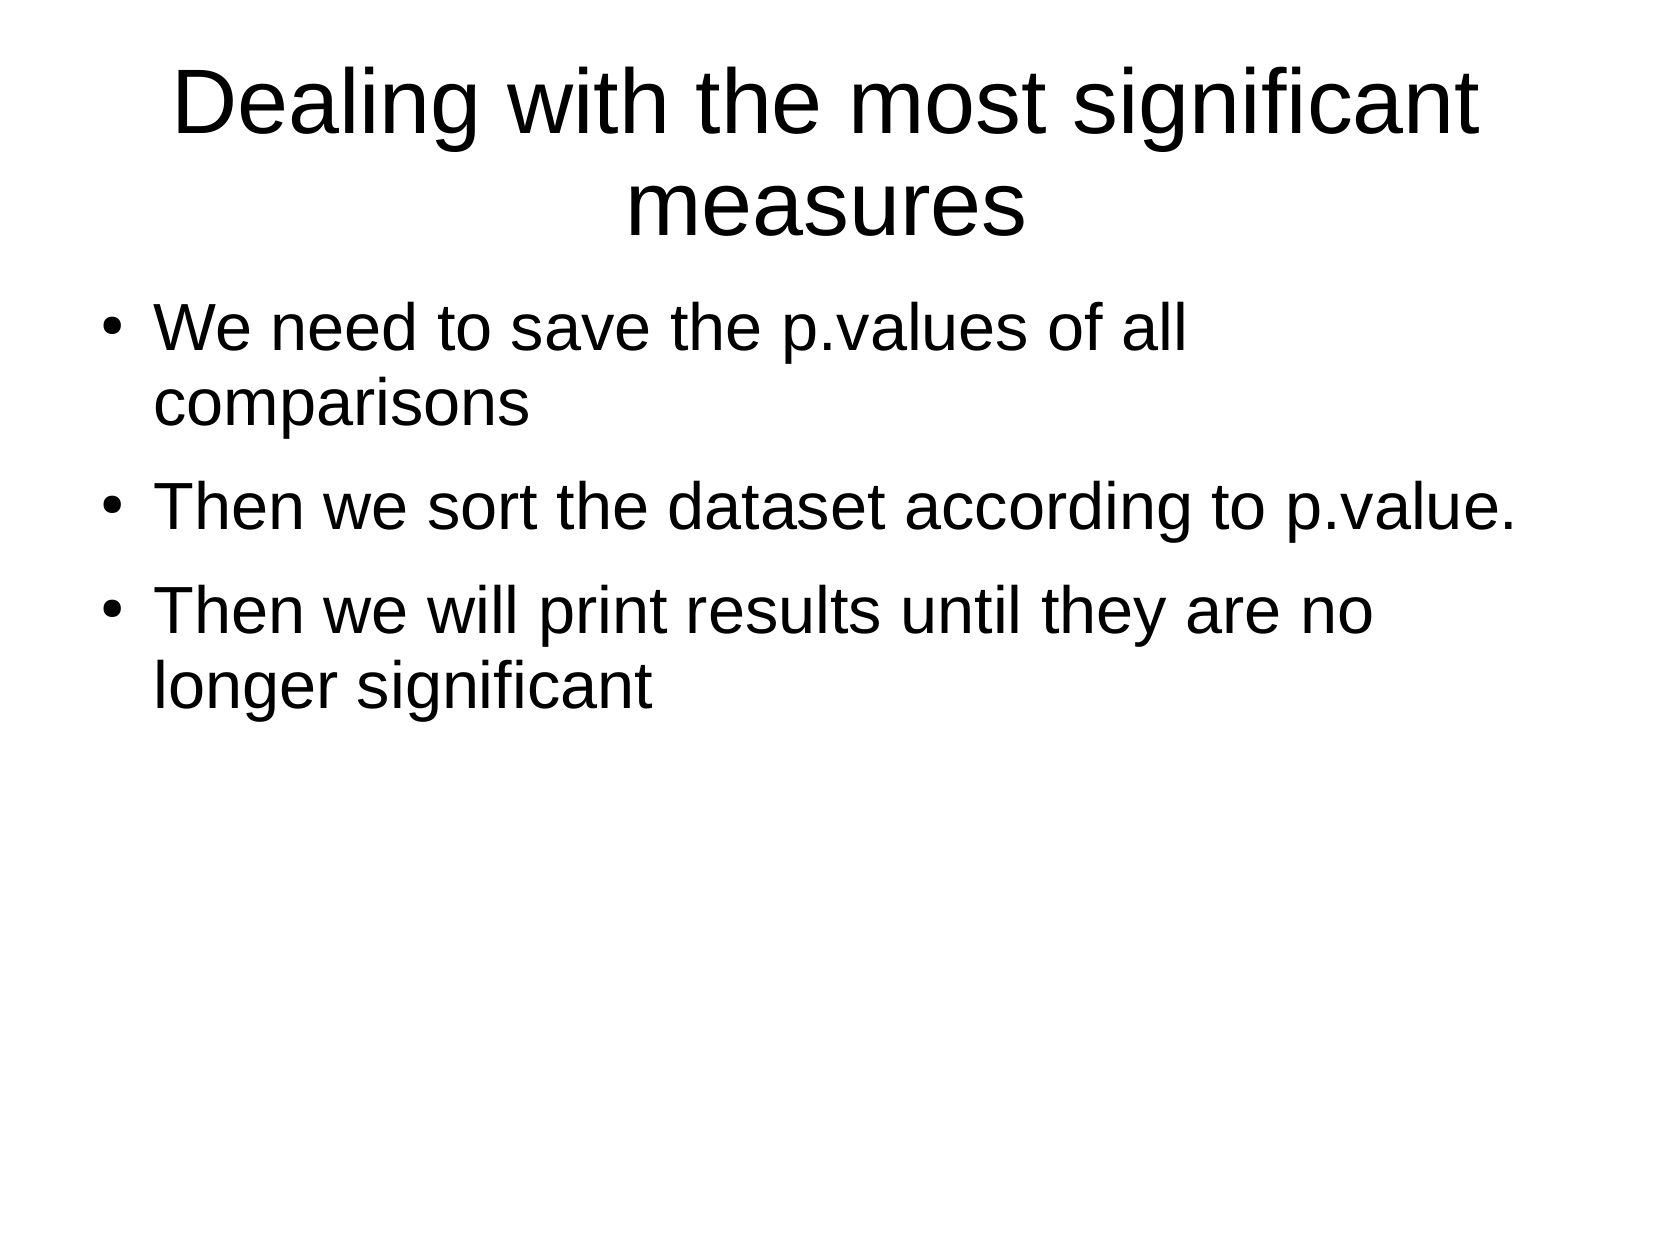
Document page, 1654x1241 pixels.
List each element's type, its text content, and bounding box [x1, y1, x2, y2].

title Dealing with the most significant measures [82, 49, 1571, 257]
list We need to save the p.values of all comparisons Then we sort the dataset according to p.value. Then we will print results until they are no longer significant [82, 290, 1571, 1170]
